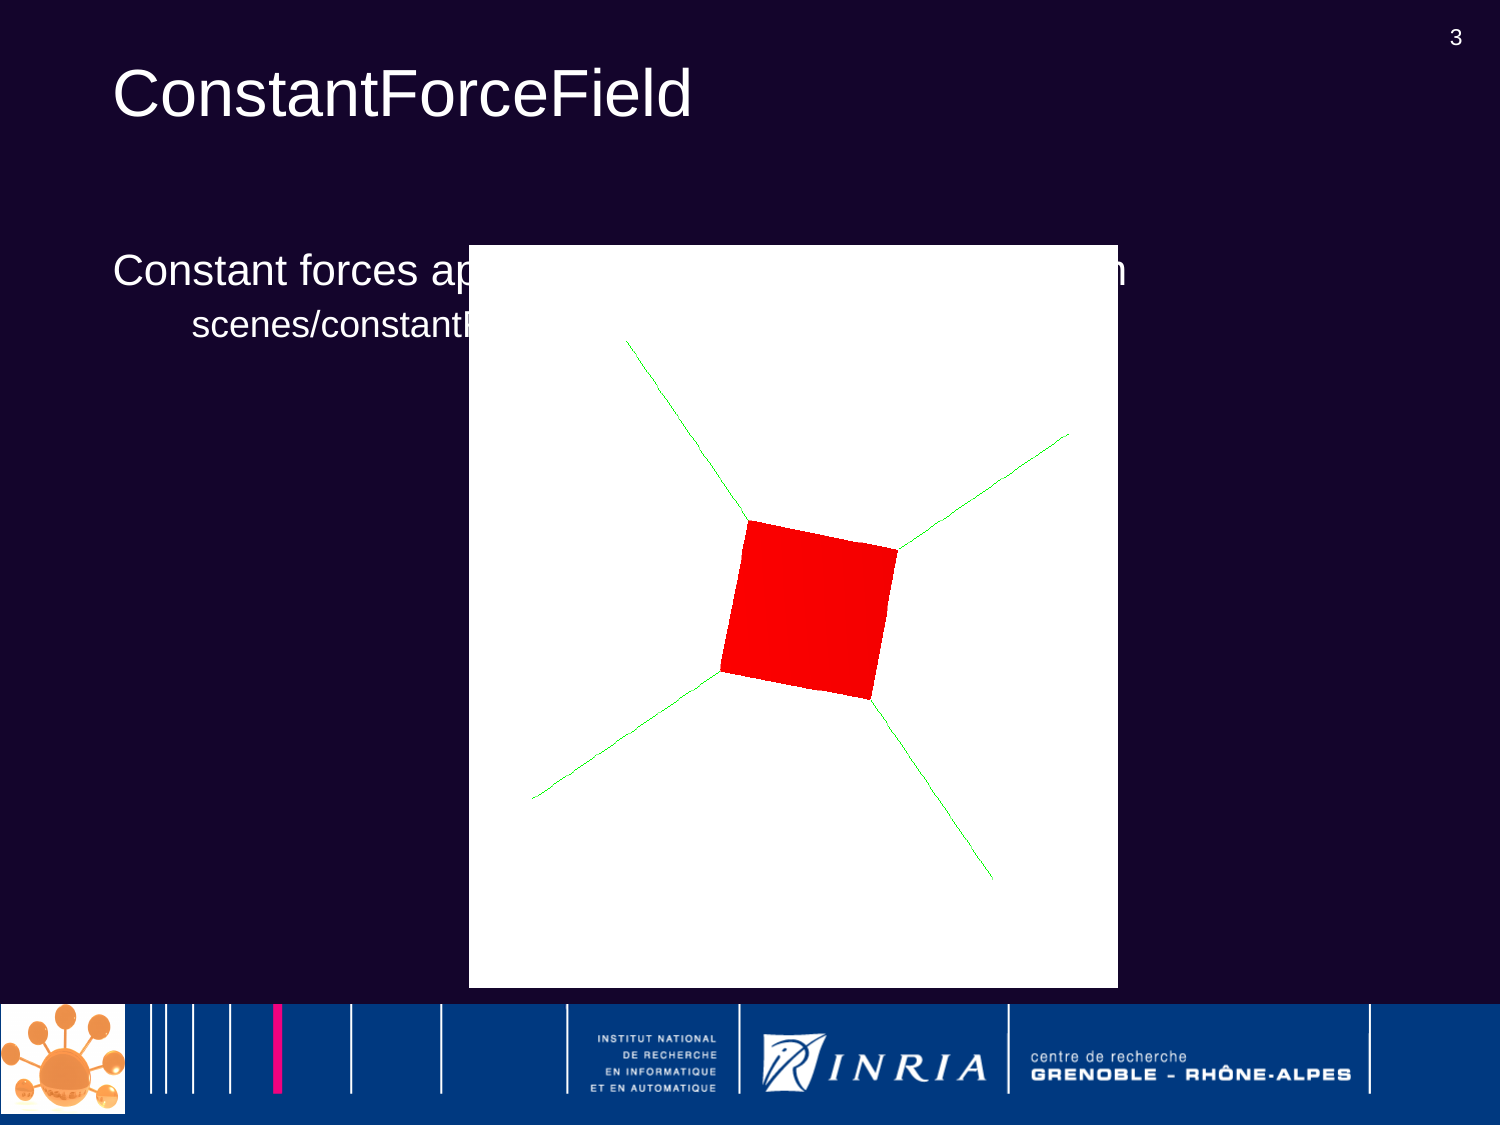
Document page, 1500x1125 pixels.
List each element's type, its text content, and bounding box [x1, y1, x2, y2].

picture [422, 245, 1468, 988]
picture [0, 1004, 1500, 1125]
title ConstantForceField [112, 0, 1474, 188]
list Constant forces applied to given degrees of freedom scenes/constantForce.scn [112, 245, 422, 988]
